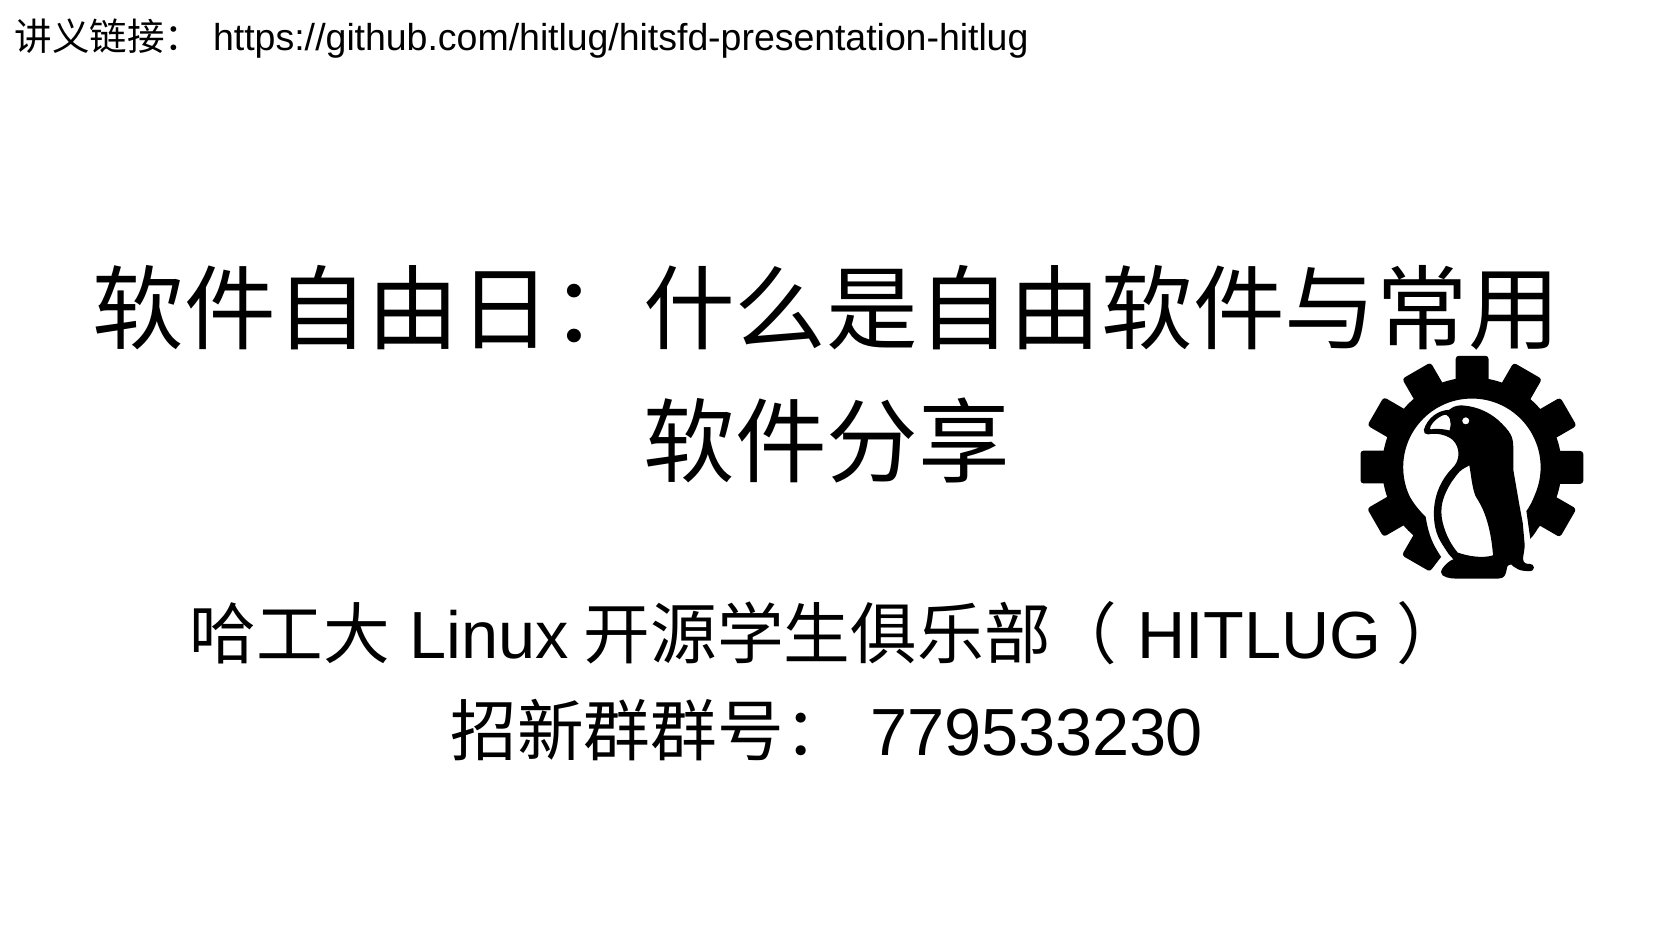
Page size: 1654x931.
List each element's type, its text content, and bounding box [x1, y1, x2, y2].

picture [1358, 353, 1586, 581]
title 软件自由日：什么是自由软件与常用软件分享 [82, 235, 1571, 502]
subtitle 哈工大Linux开源学生俱乐部（HITLUG） 招新群群号：779533230 [82, 580, 1571, 775]
text_box 讲义链接：https://github.com/hitlug/hitsfd-presentation-hitlug [0, 0, 1152, 119]
